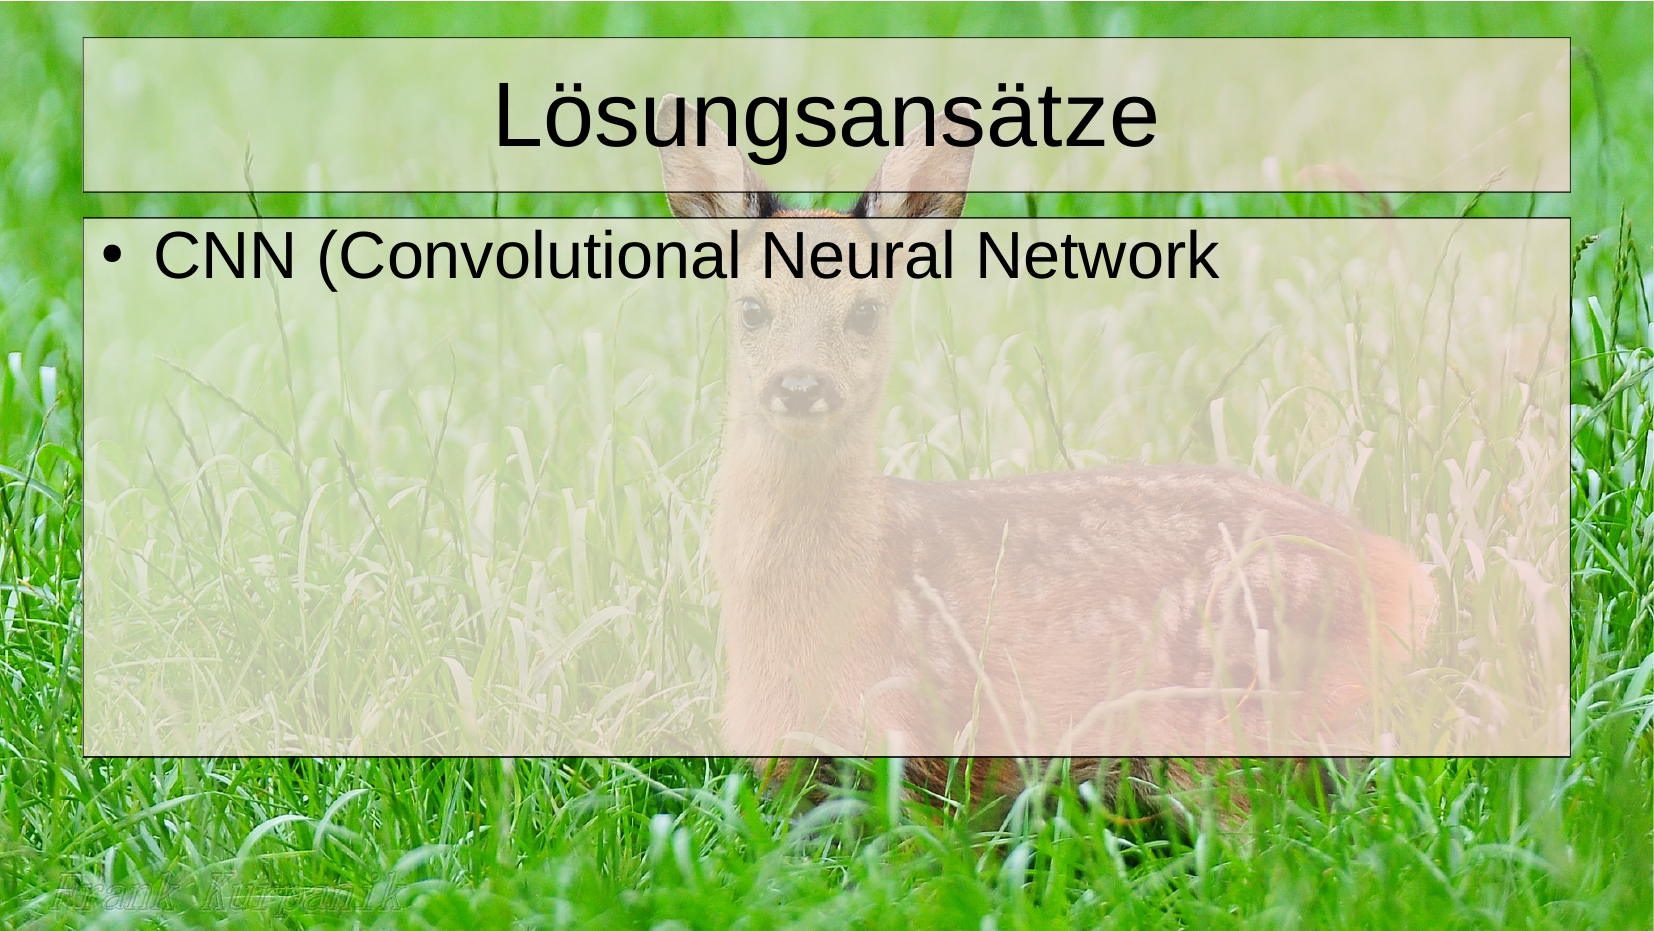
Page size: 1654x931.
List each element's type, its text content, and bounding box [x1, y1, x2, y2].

title Lösungsansätze [82, 37, 1571, 193]
list CNN (Convolutional Neural Network [82, 217, 1571, 758]
picture [0, 1, 1654, 931]
